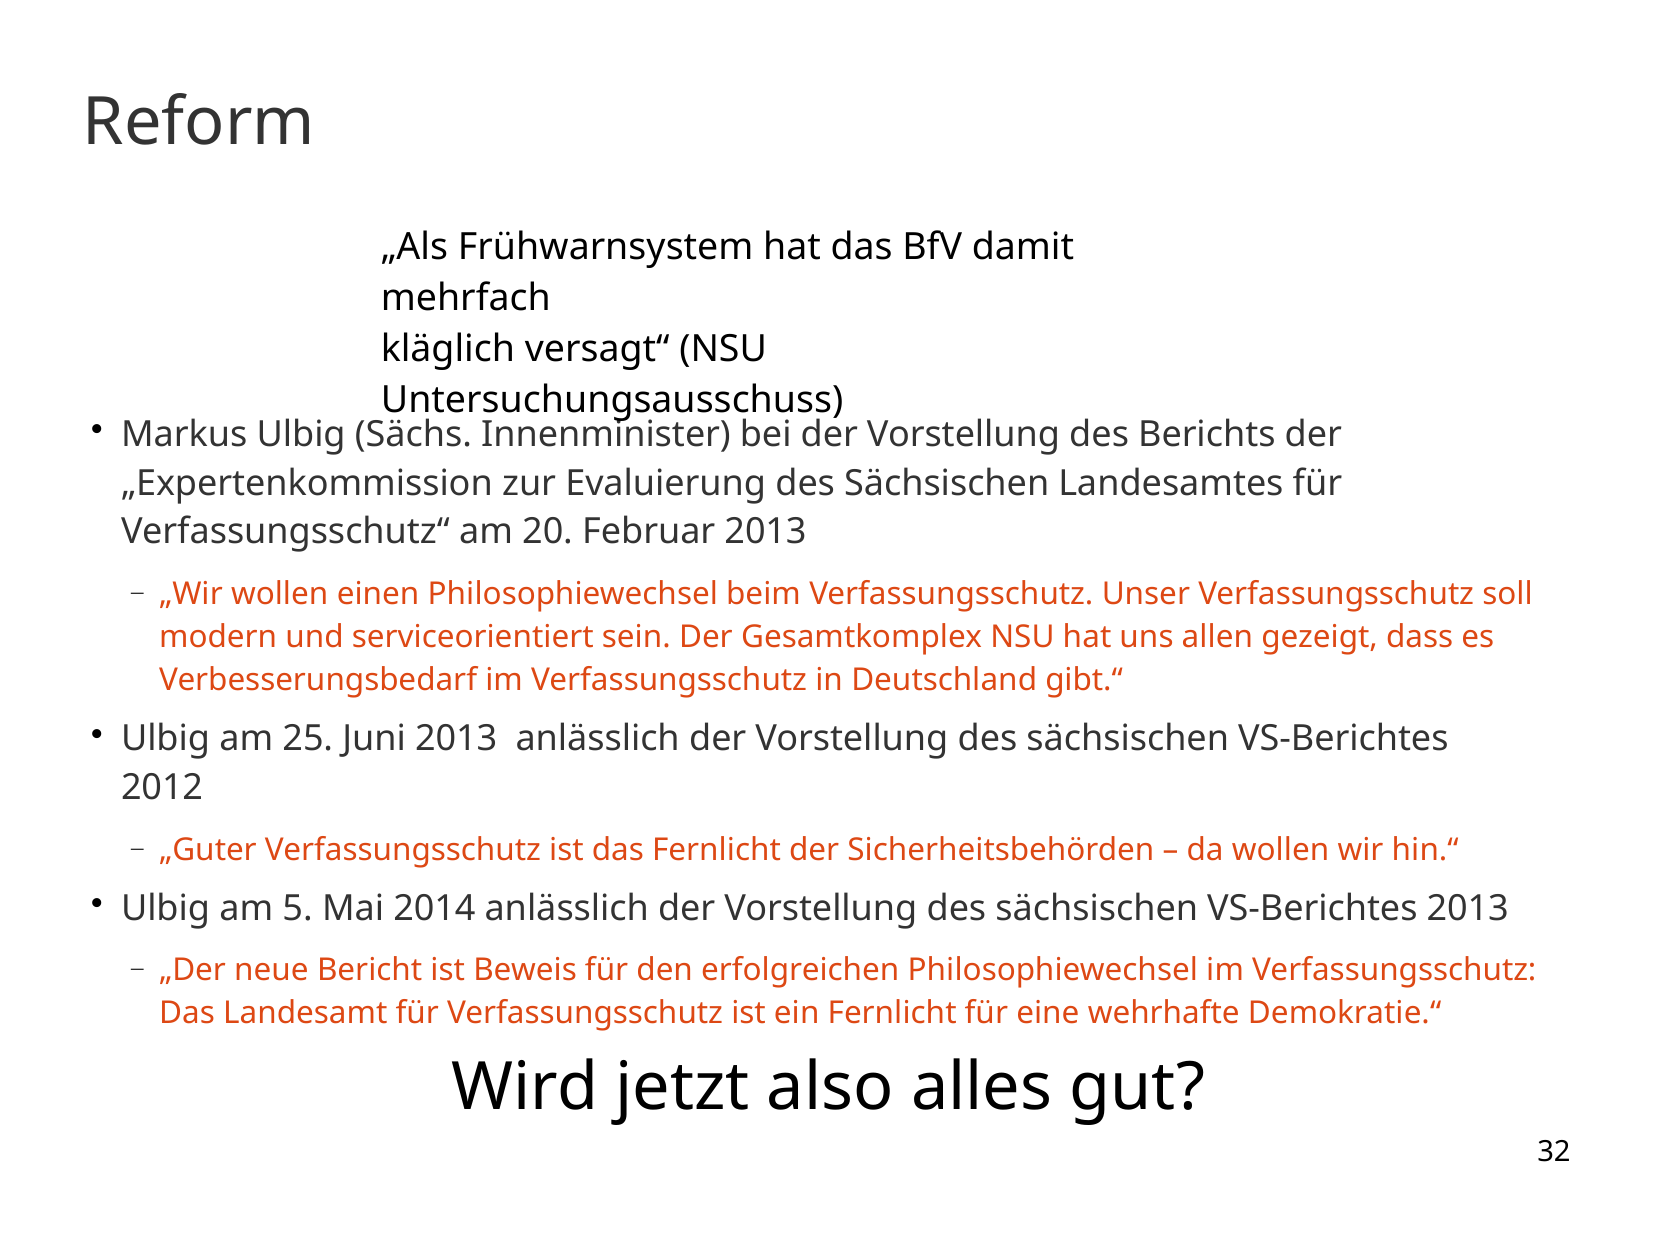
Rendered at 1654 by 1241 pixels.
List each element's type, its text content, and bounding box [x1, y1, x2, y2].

list Markus Ulbig (Sächs. Innenminister) bei der Vorstellung des Berichts der „Expertenkommission zur Evaluierung des Sächsischen Landesamtes für Verfassungsschutz“ am 20. Februar 2013 „Wir wollen einen Philosophiewechsel beim Verfassungsschutz. Unser Verfassungsschutz soll modern und serviceorientiert sein. Der Gesamtkomplex NSU hat uns allen gezeigt, dass es Verbesserungsbedarf im Verfassungsschutz in Deutschland gibt.“ Ulbig am 25. Juni 2013 anlässlich der Vorstellung des sächsischen VS-Berichtes 2012 „Guter Verfassungsschutz ist das Fernlicht der Sicherheitsbehörden – da wollen wir hin.“ Ulbig am 5. Mai 2014 anlässlich der Vorstellung des sächsischen VS-Berichtes 2013 „Der neue Bericht ist Beweis für den erfolgreichen Philosophiewechsel im Verfassungsschutz: Das Landesamt für Verfassungsschutz ist ein Fernlicht für eine wehrhafte Demokratie.“ [82, 407, 1538, 1034]
text_box „Als Frühwarnsystem hat das BfV damit mehrfach kläglich versagt“ (NSU Untersuchungsausschuss) [366, 212, 1208, 325]
title Reform [82, 49, 1347, 189]
text_box Wird jetzt also alles gut? [437, 1030, 1252, 1133]
